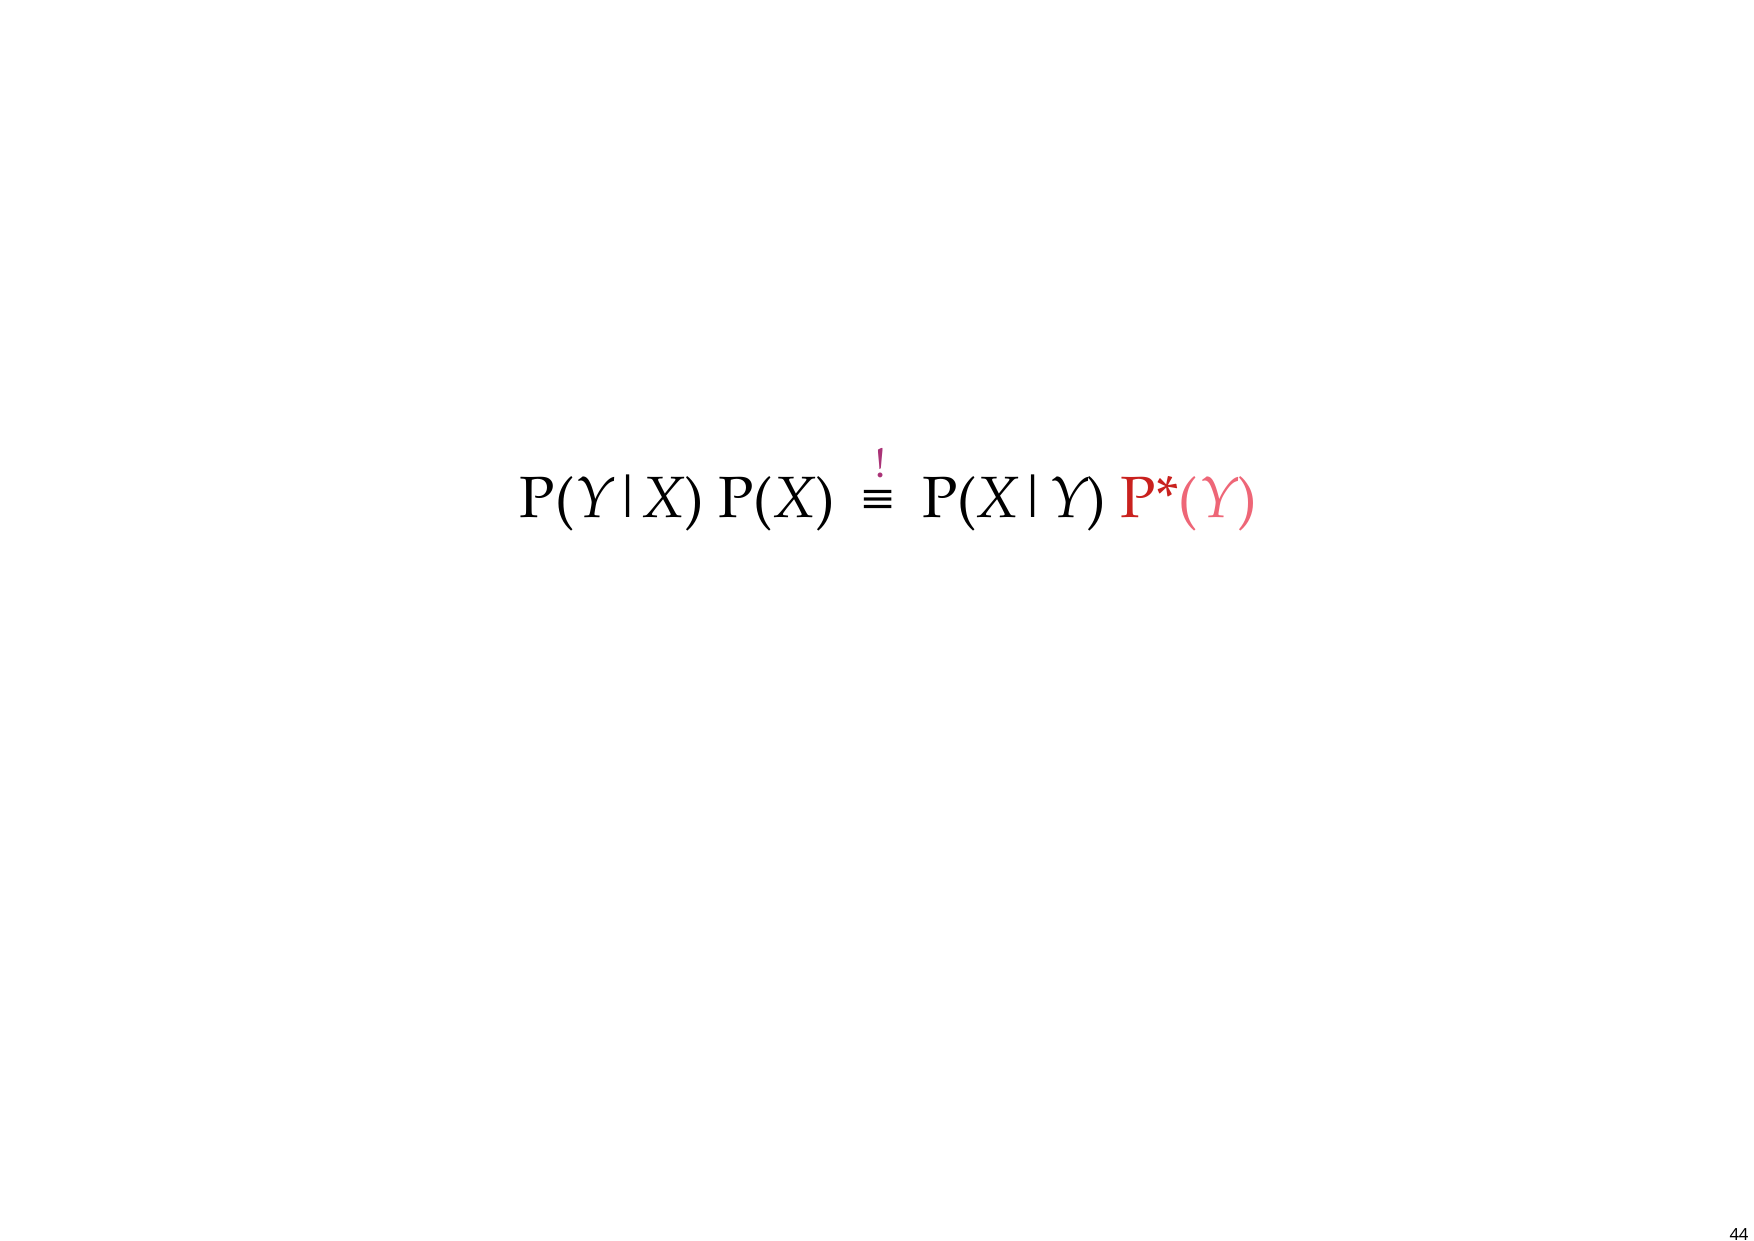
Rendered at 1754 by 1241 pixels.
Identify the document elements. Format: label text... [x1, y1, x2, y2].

text_box P(Y|X) P(X) ≡ P(X|Y) P*(Y) [505, 467, 1272, 542]
text_box ! [860, 439, 902, 497]
